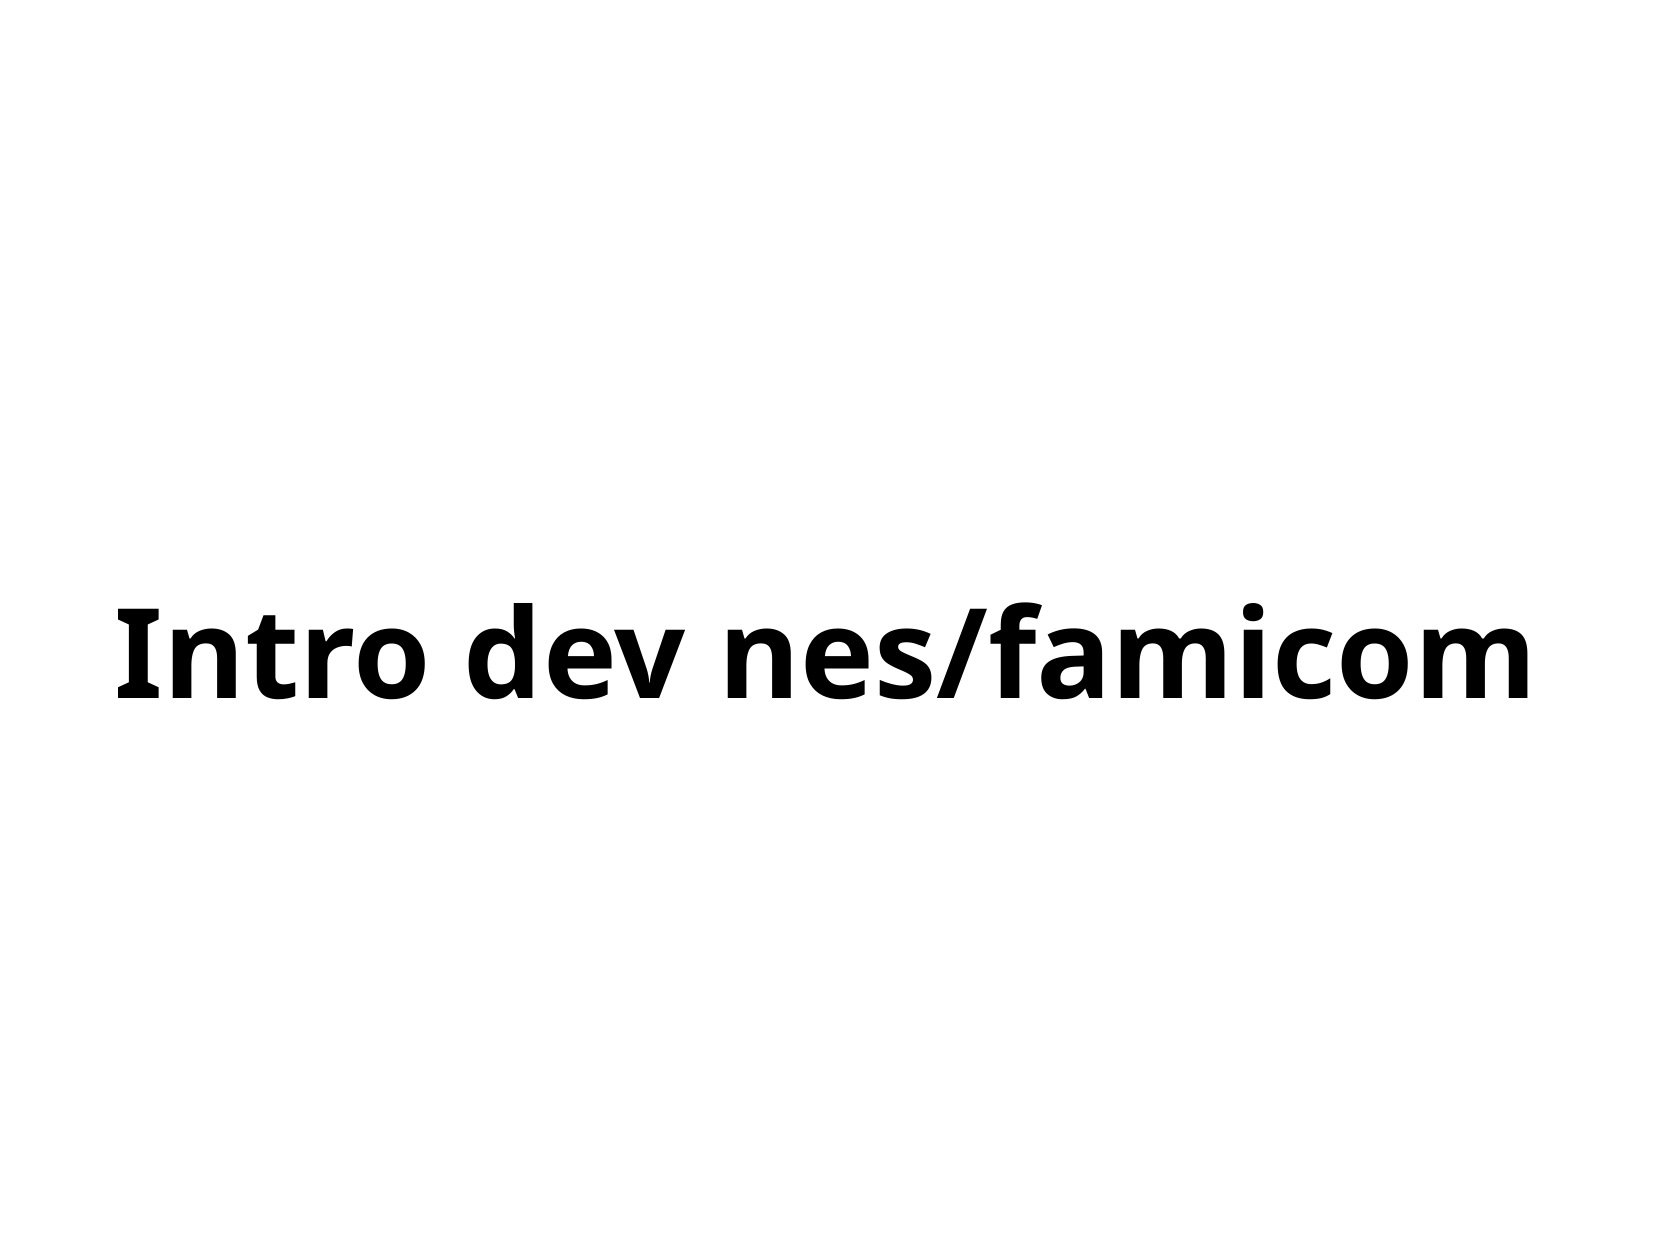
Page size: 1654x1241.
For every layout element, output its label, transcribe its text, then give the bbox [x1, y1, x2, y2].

subtitle Intro dev nes/famicom [82, 290, 1571, 1010]
